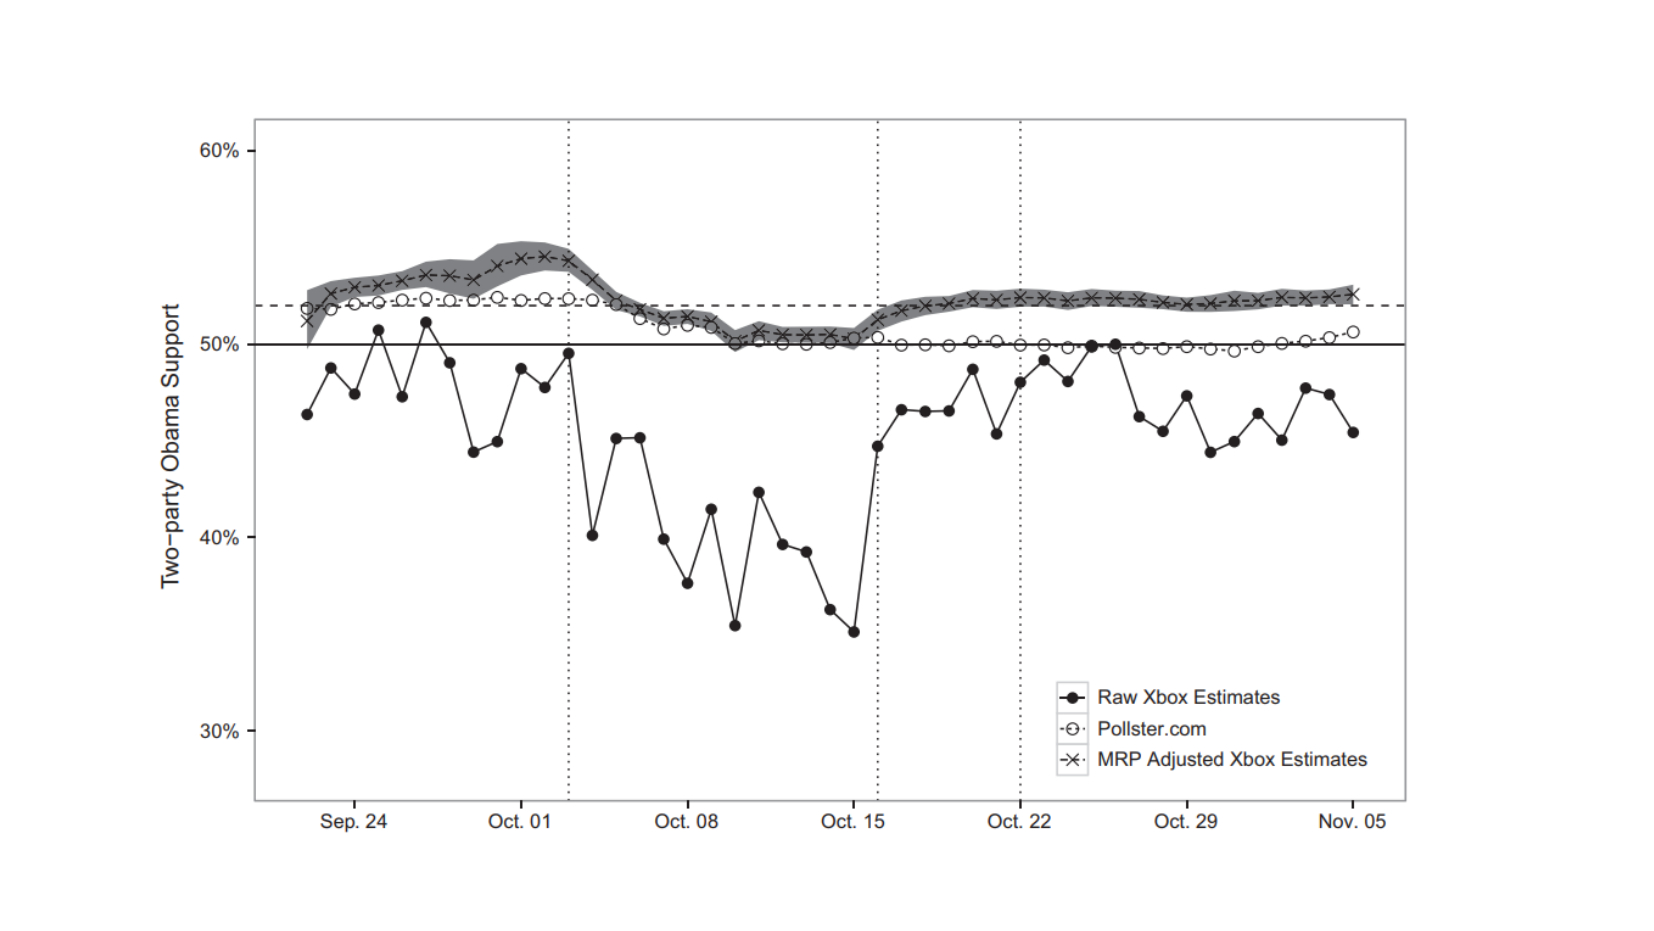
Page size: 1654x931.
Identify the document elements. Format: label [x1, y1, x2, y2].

picture [150, 112, 1426, 844]
